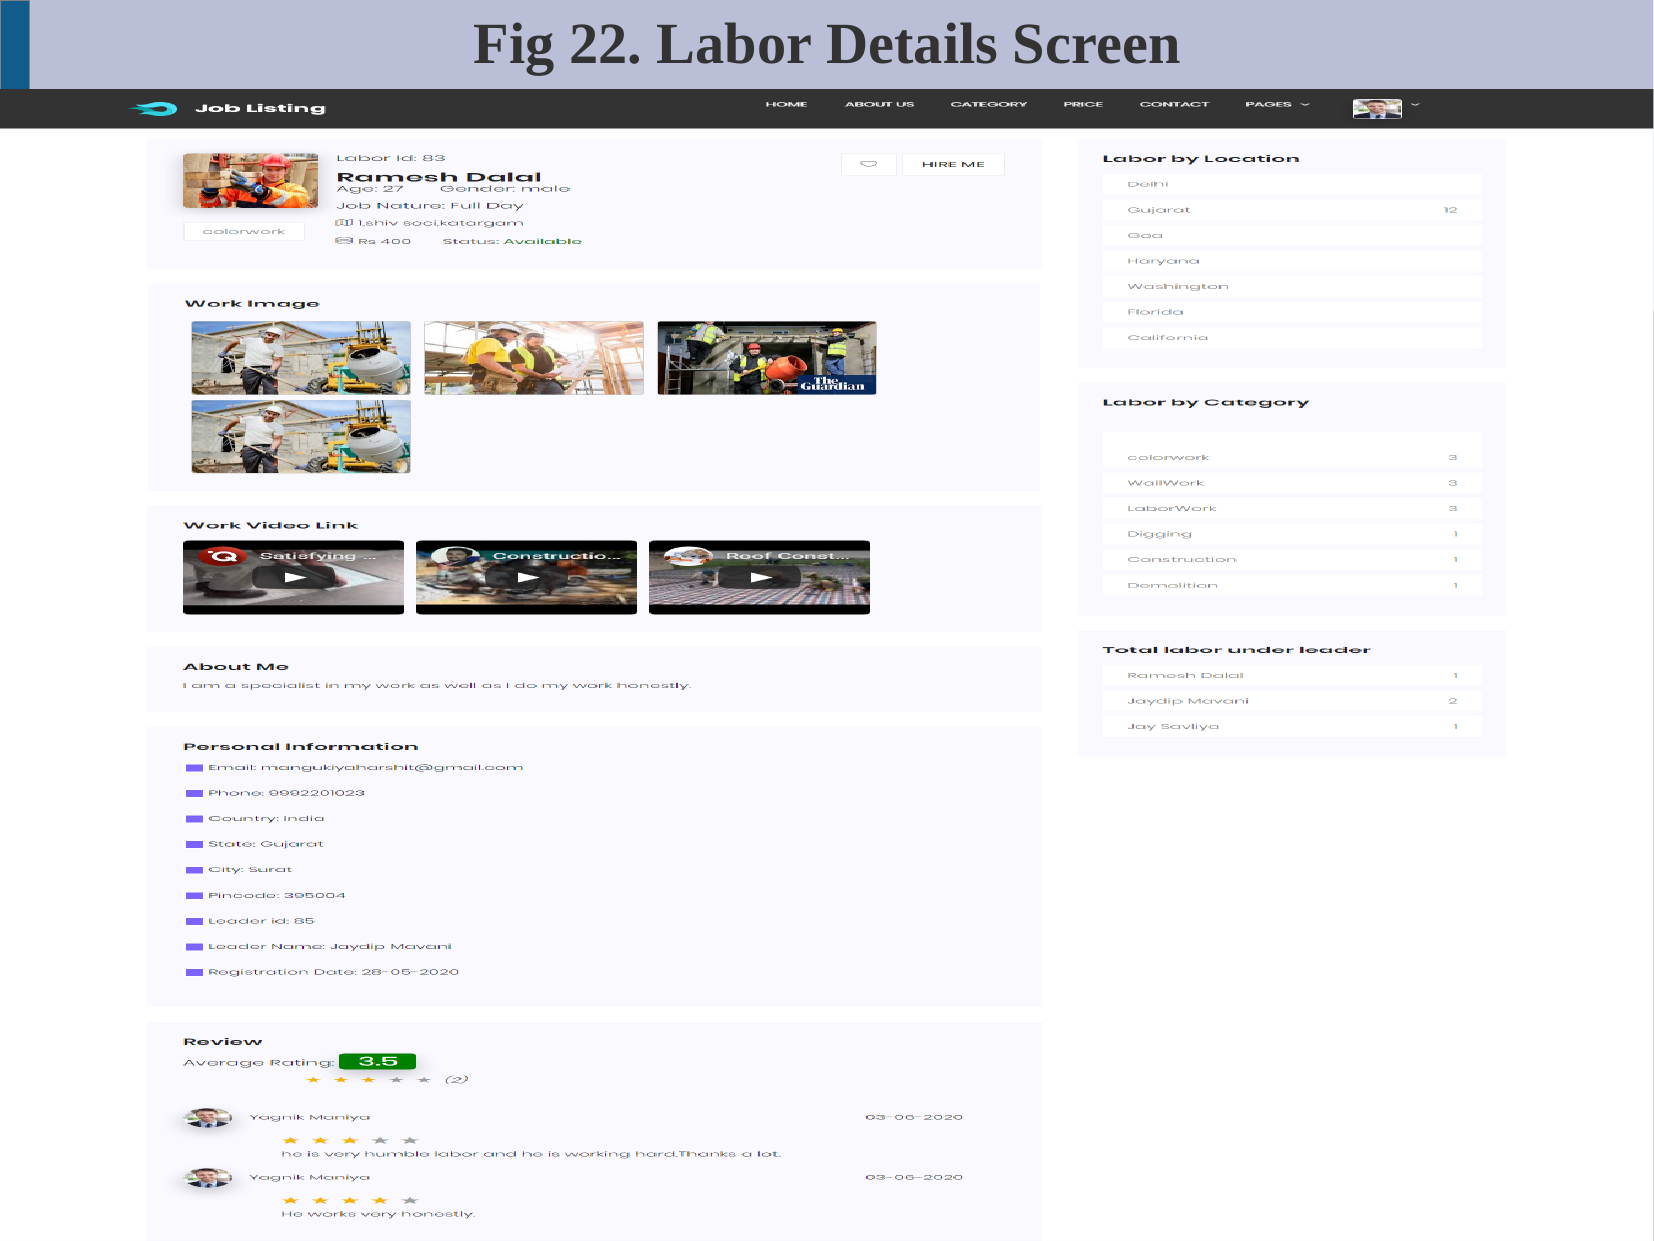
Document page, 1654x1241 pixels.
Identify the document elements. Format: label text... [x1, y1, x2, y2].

title Fig 22. Labor Details Screen [121, 0, 1534, 89]
picture [0, 89, 1654, 1241]
